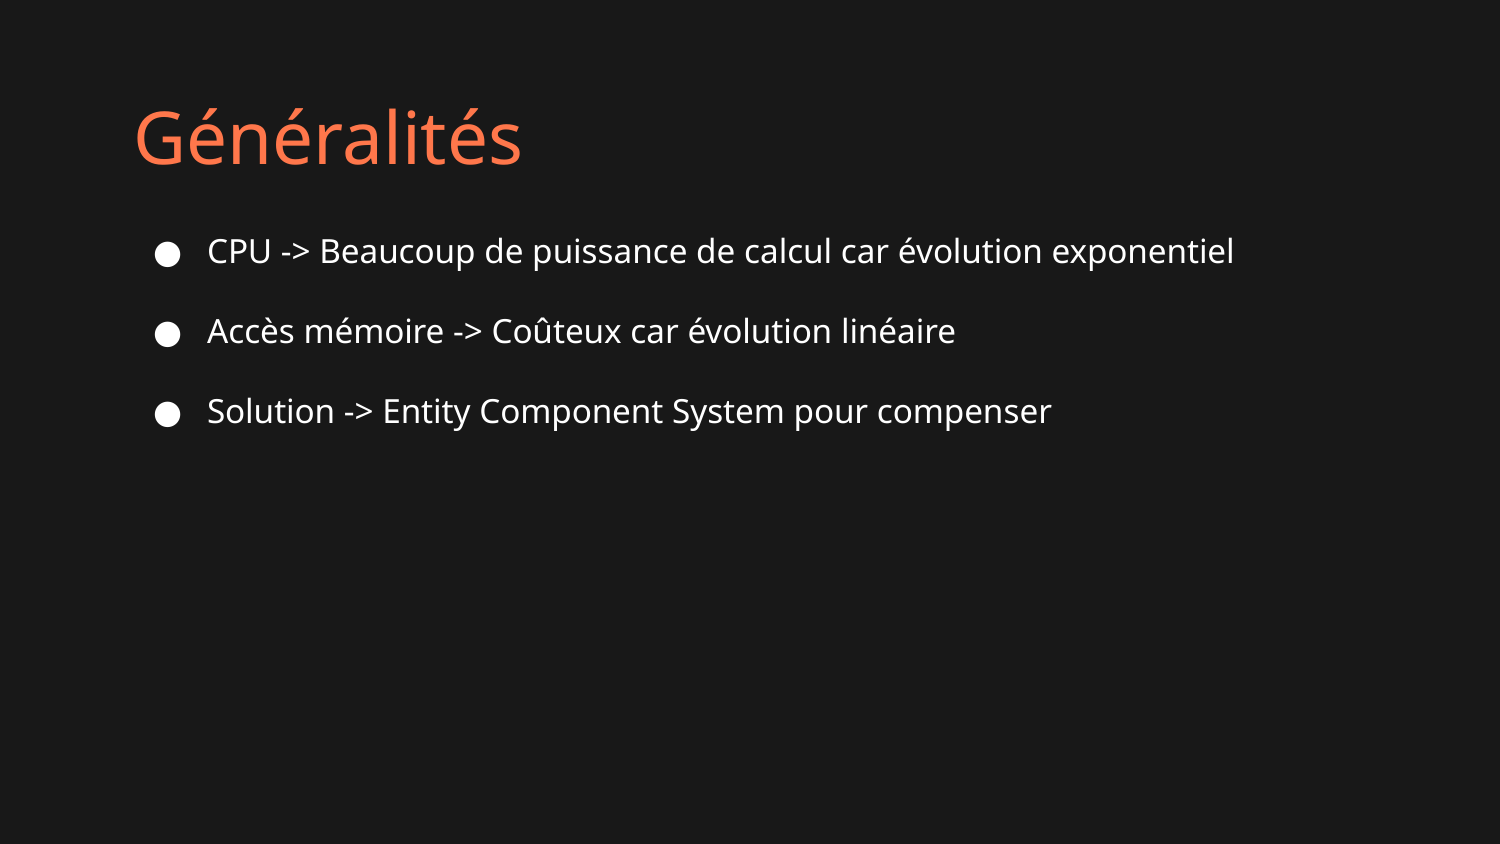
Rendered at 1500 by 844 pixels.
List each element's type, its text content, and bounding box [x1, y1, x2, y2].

title Généralités [118, 88, 1382, 183]
subtitle CPU -> Beaucoup de puissance de calcul car évolution exponentiel Accès mémoire -> Coûteux car évolution linéaire Solution -> Entity Component System pour compenser [117, 215, 1381, 756]
